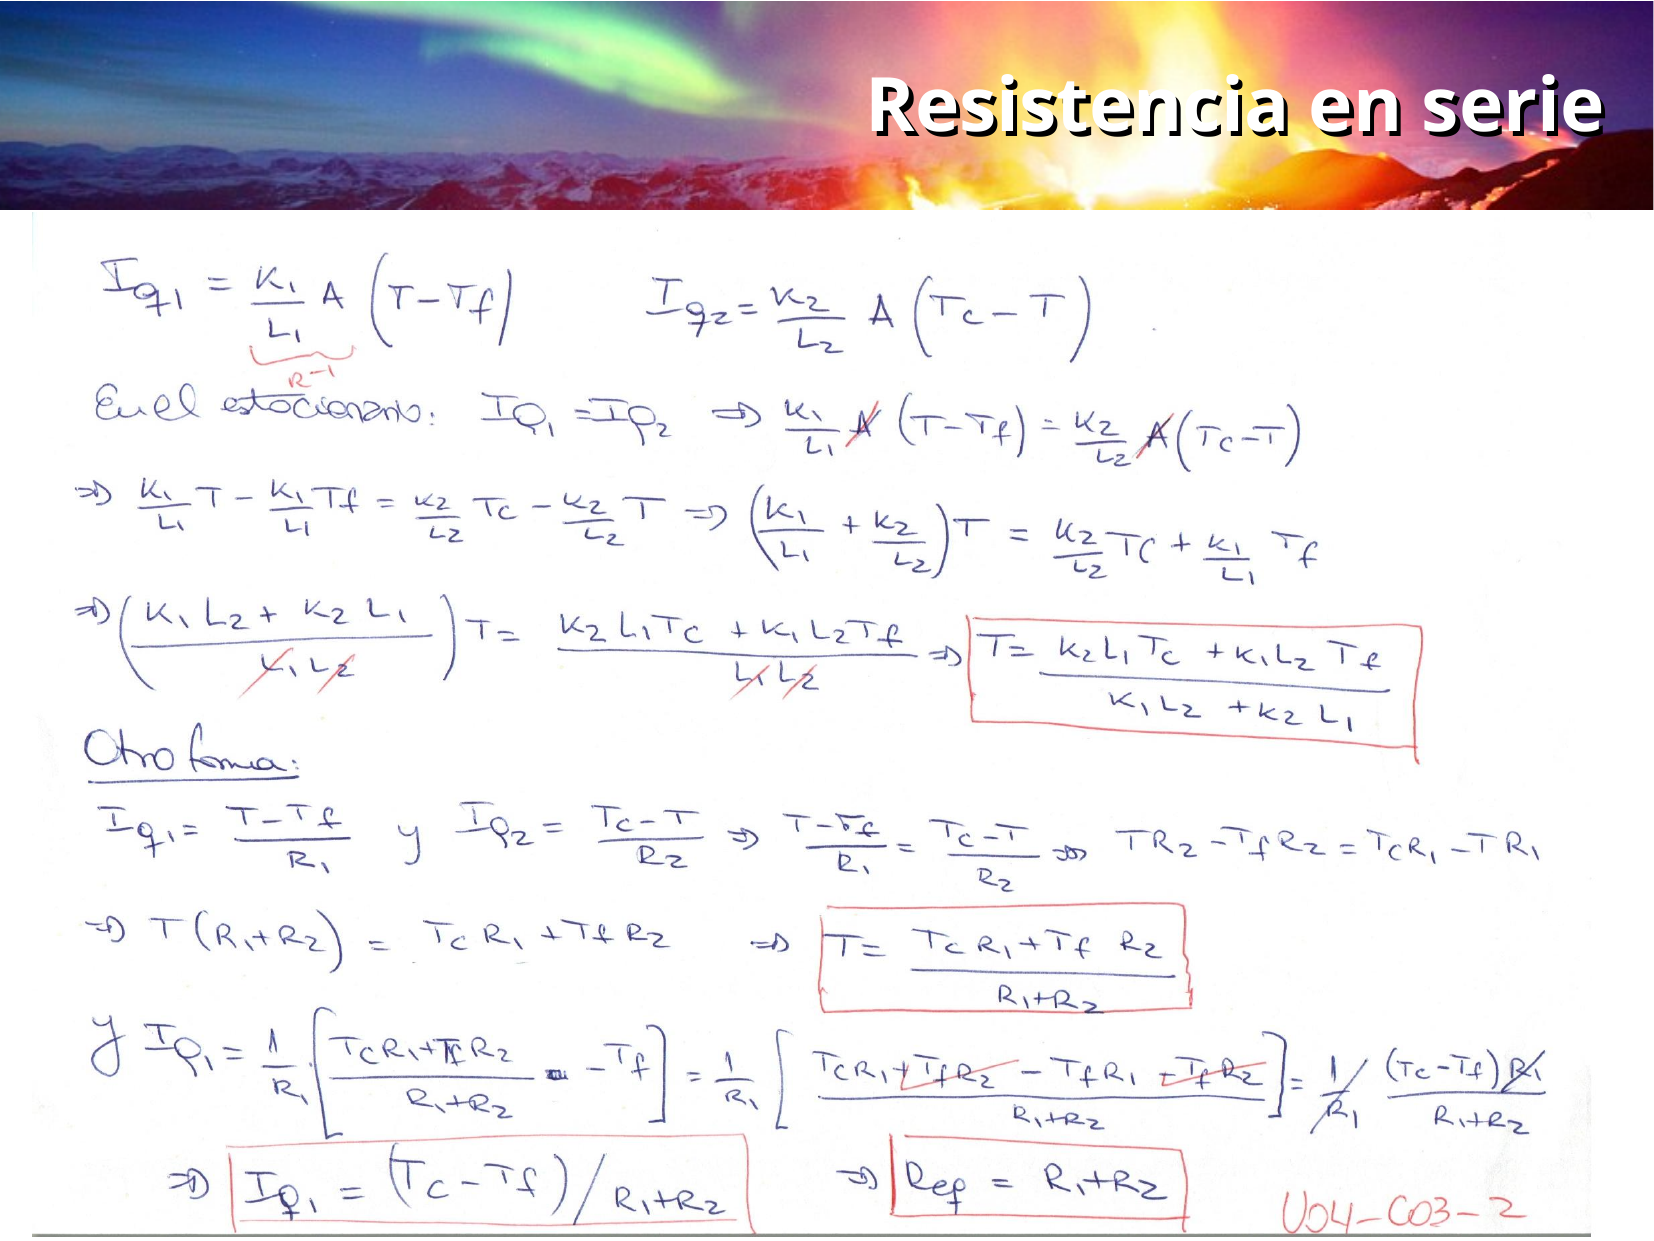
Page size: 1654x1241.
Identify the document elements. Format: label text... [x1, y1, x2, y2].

picture [0, 1, 1654, 210]
title Resistencia en serie [45, 15, 1606, 191]
picture [32, 212, 1597, 1237]
